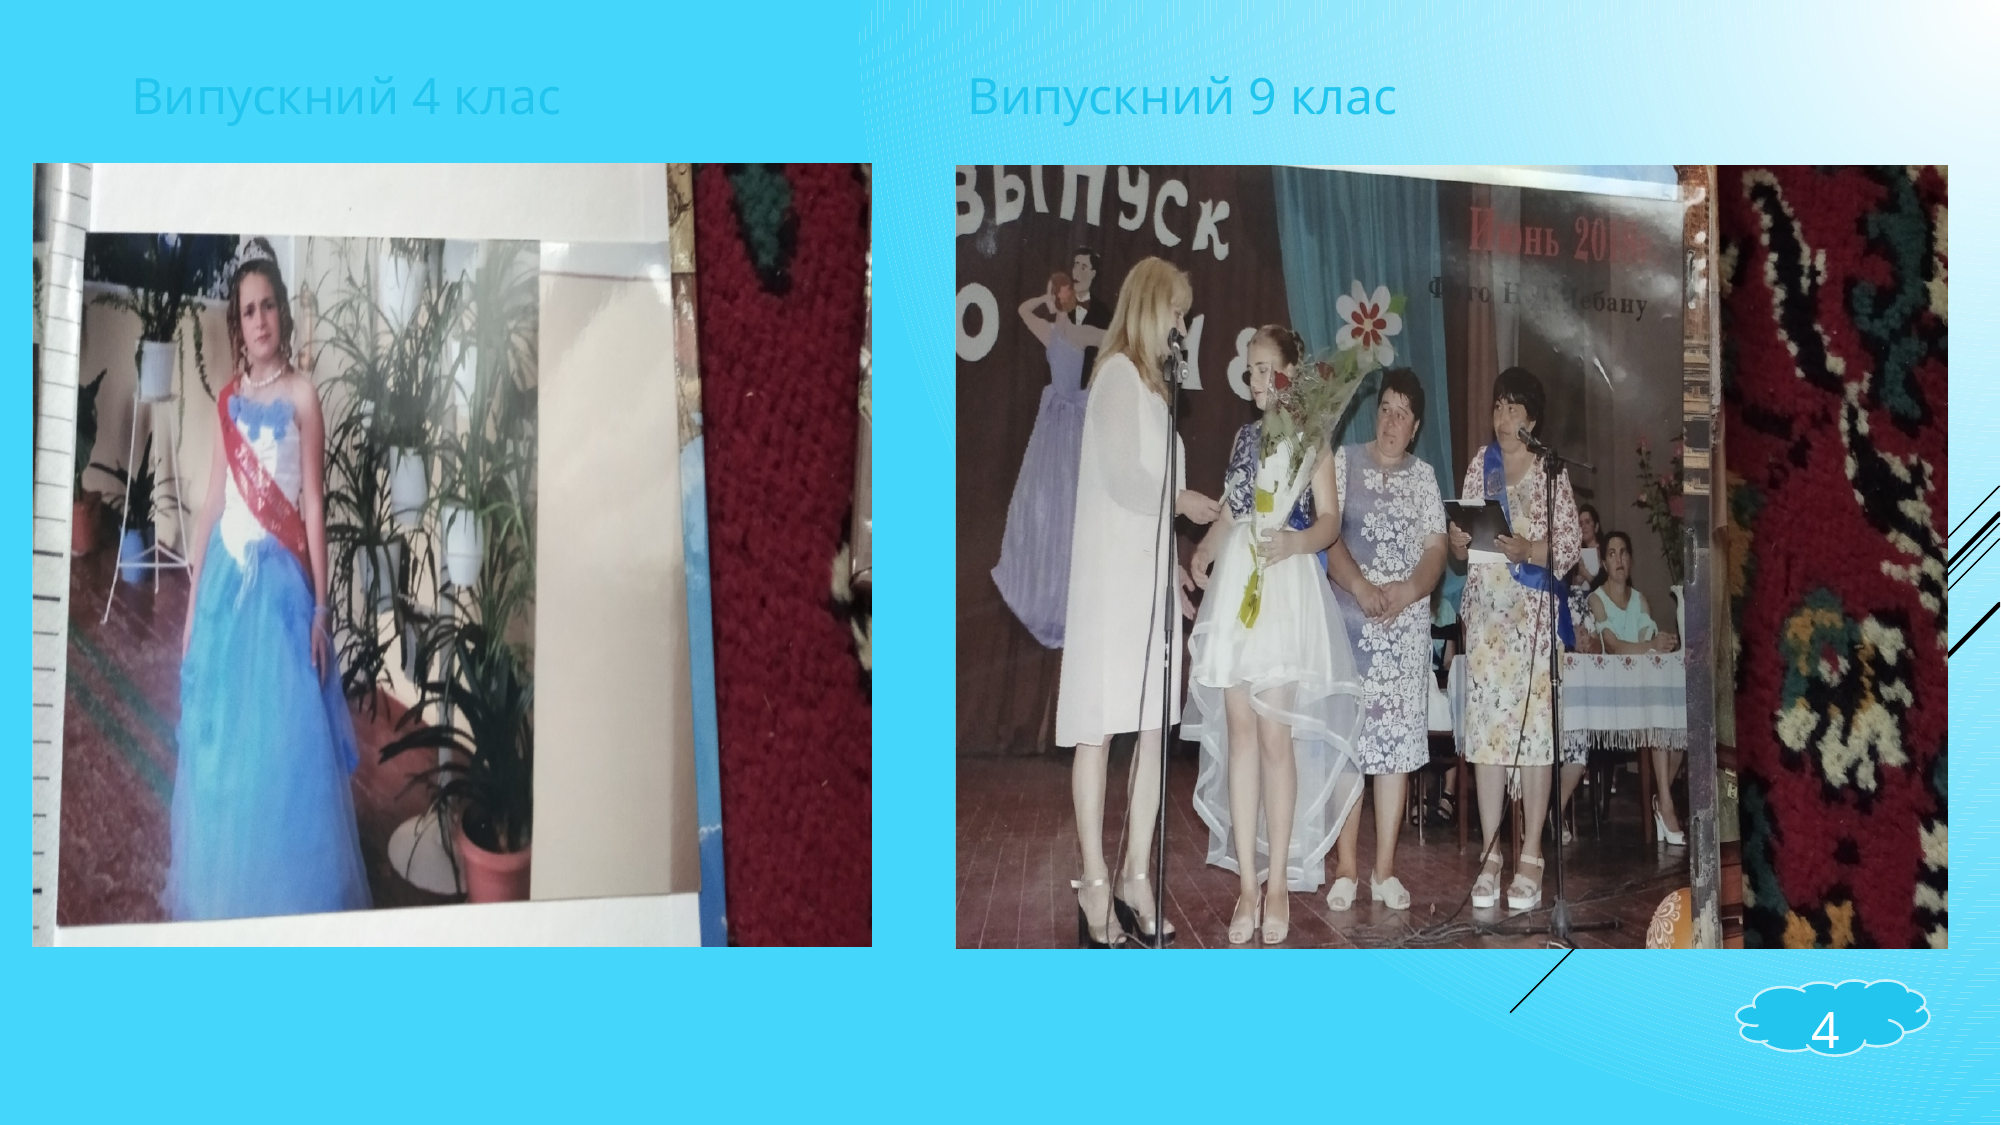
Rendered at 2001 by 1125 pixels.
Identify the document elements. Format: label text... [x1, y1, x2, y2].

list Випускний 4 клас [116, 57, 927, 555]
picture [32, 162, 872, 947]
list Випускний 9 клас [952, 57, 1762, 555]
text_box 4 [1736, 980, 1930, 1056]
picture [955, 164, 1948, 949]
